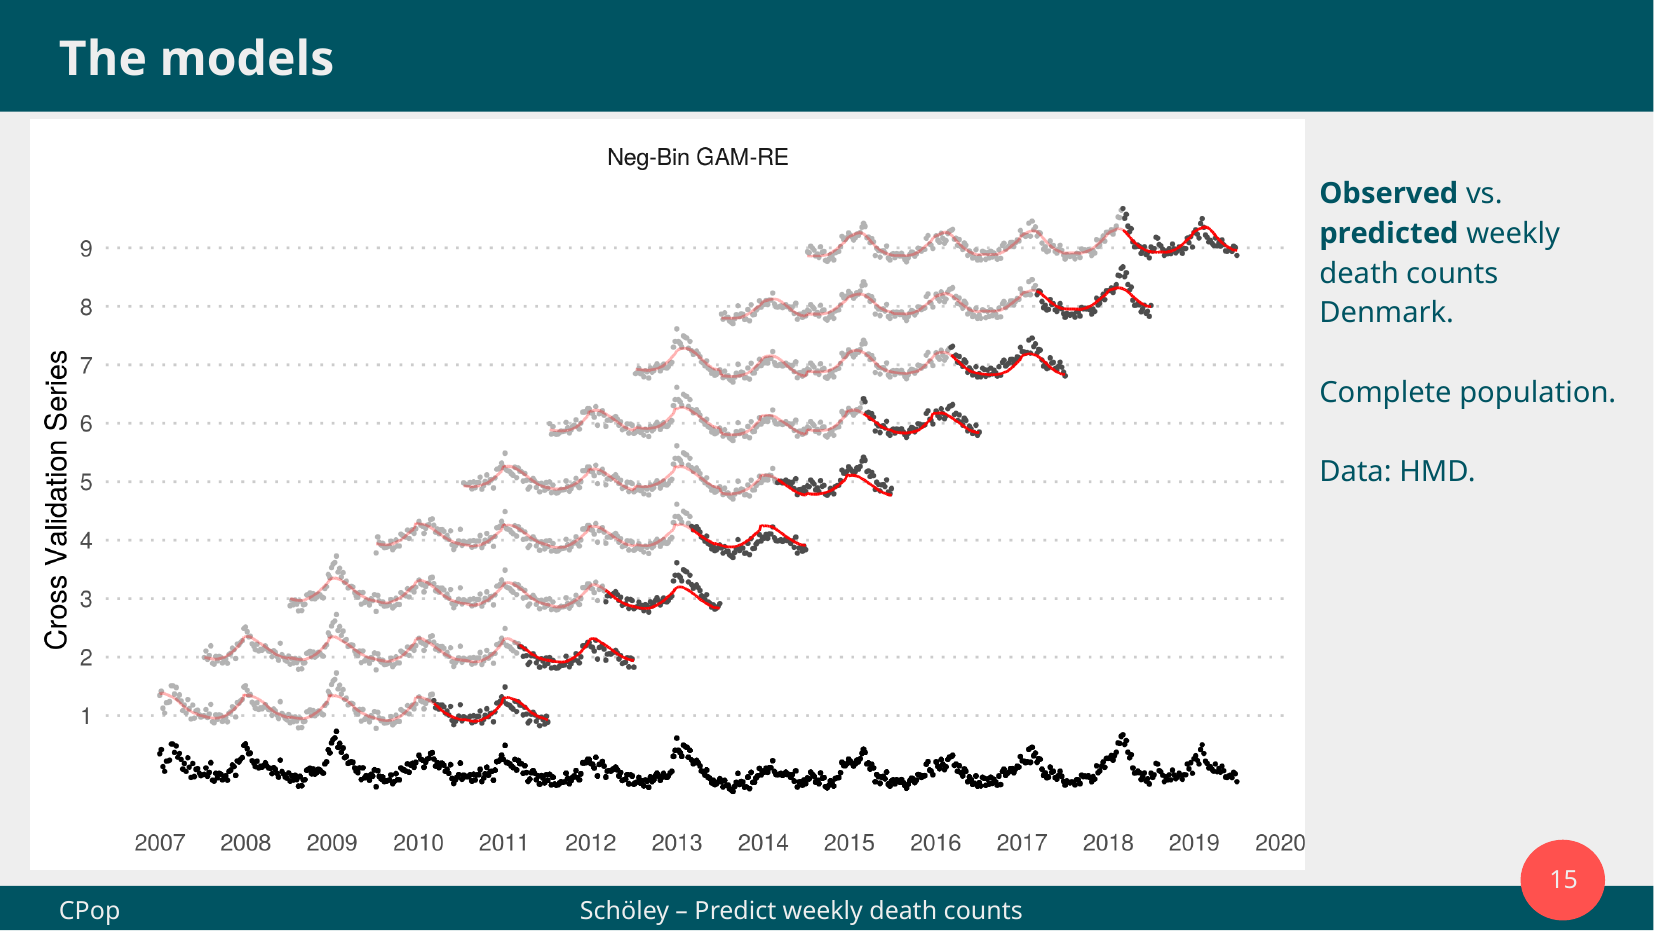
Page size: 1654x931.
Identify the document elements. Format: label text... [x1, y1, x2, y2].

text_box Observed vs. predicted weekly death counts Denmark. Complete population. Data: HMD. [1304, 165, 1651, 490]
picture [30, 119, 1305, 871]
title The models [58, 0, 1595, 116]
